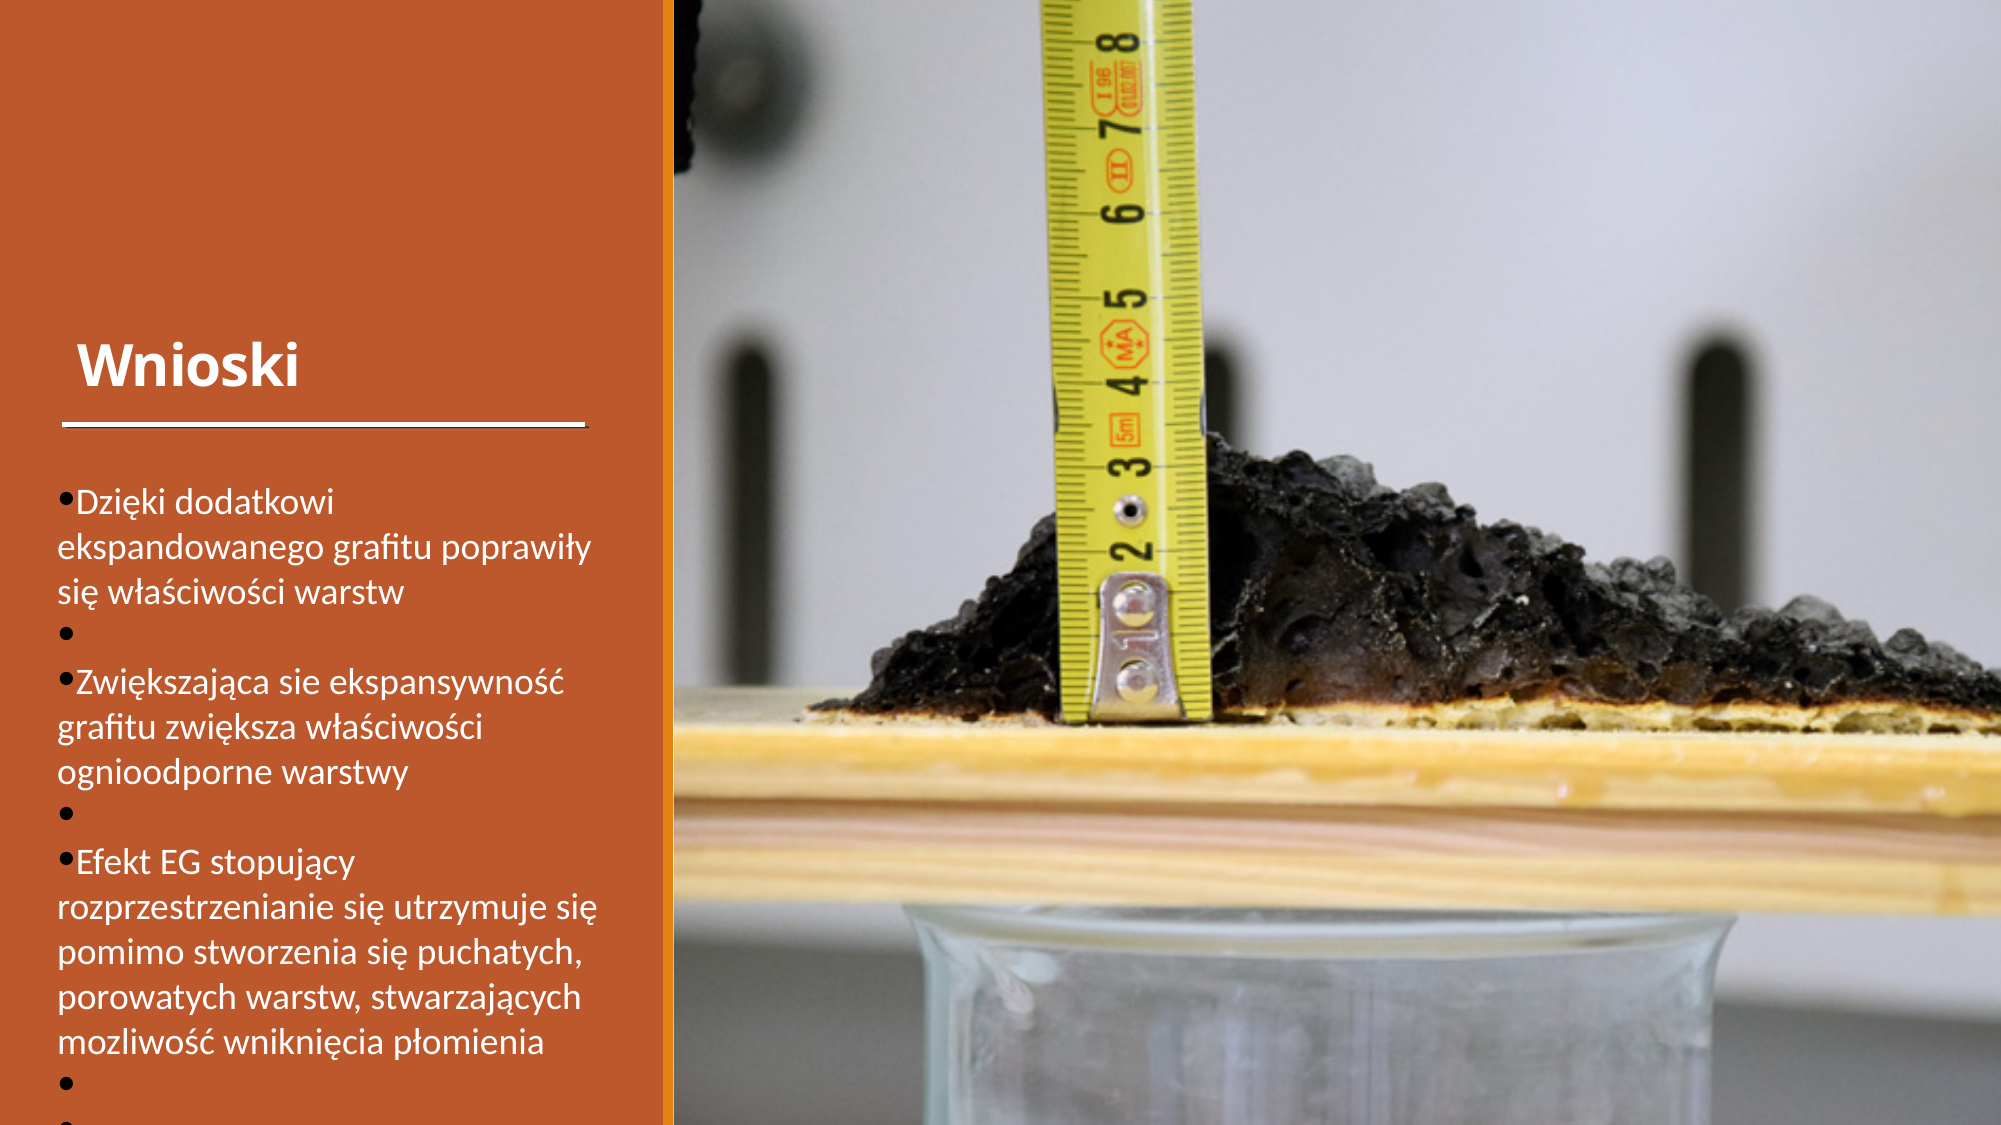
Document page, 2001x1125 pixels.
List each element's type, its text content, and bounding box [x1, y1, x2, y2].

text_box Dzięki dodatkowi ekspandowanego grafitu poprawiły się właściwości warstw Zwiększająca sie ekspansywność grafitu zwiększa właściwości ognioodporne warstwy Efekt EG stopujący rozprzestrzenianie się utrzymuje się pomimo stworzenia się puchatych, porowatych warstw, stwarzających mozliwość wniknięcia płomienia [42, 469, 624, 1125]
picture [673, 0, 2000, 1125]
title Wnioski [62, 60, 624, 406]
text_box [0, 0, 673, 1125]
